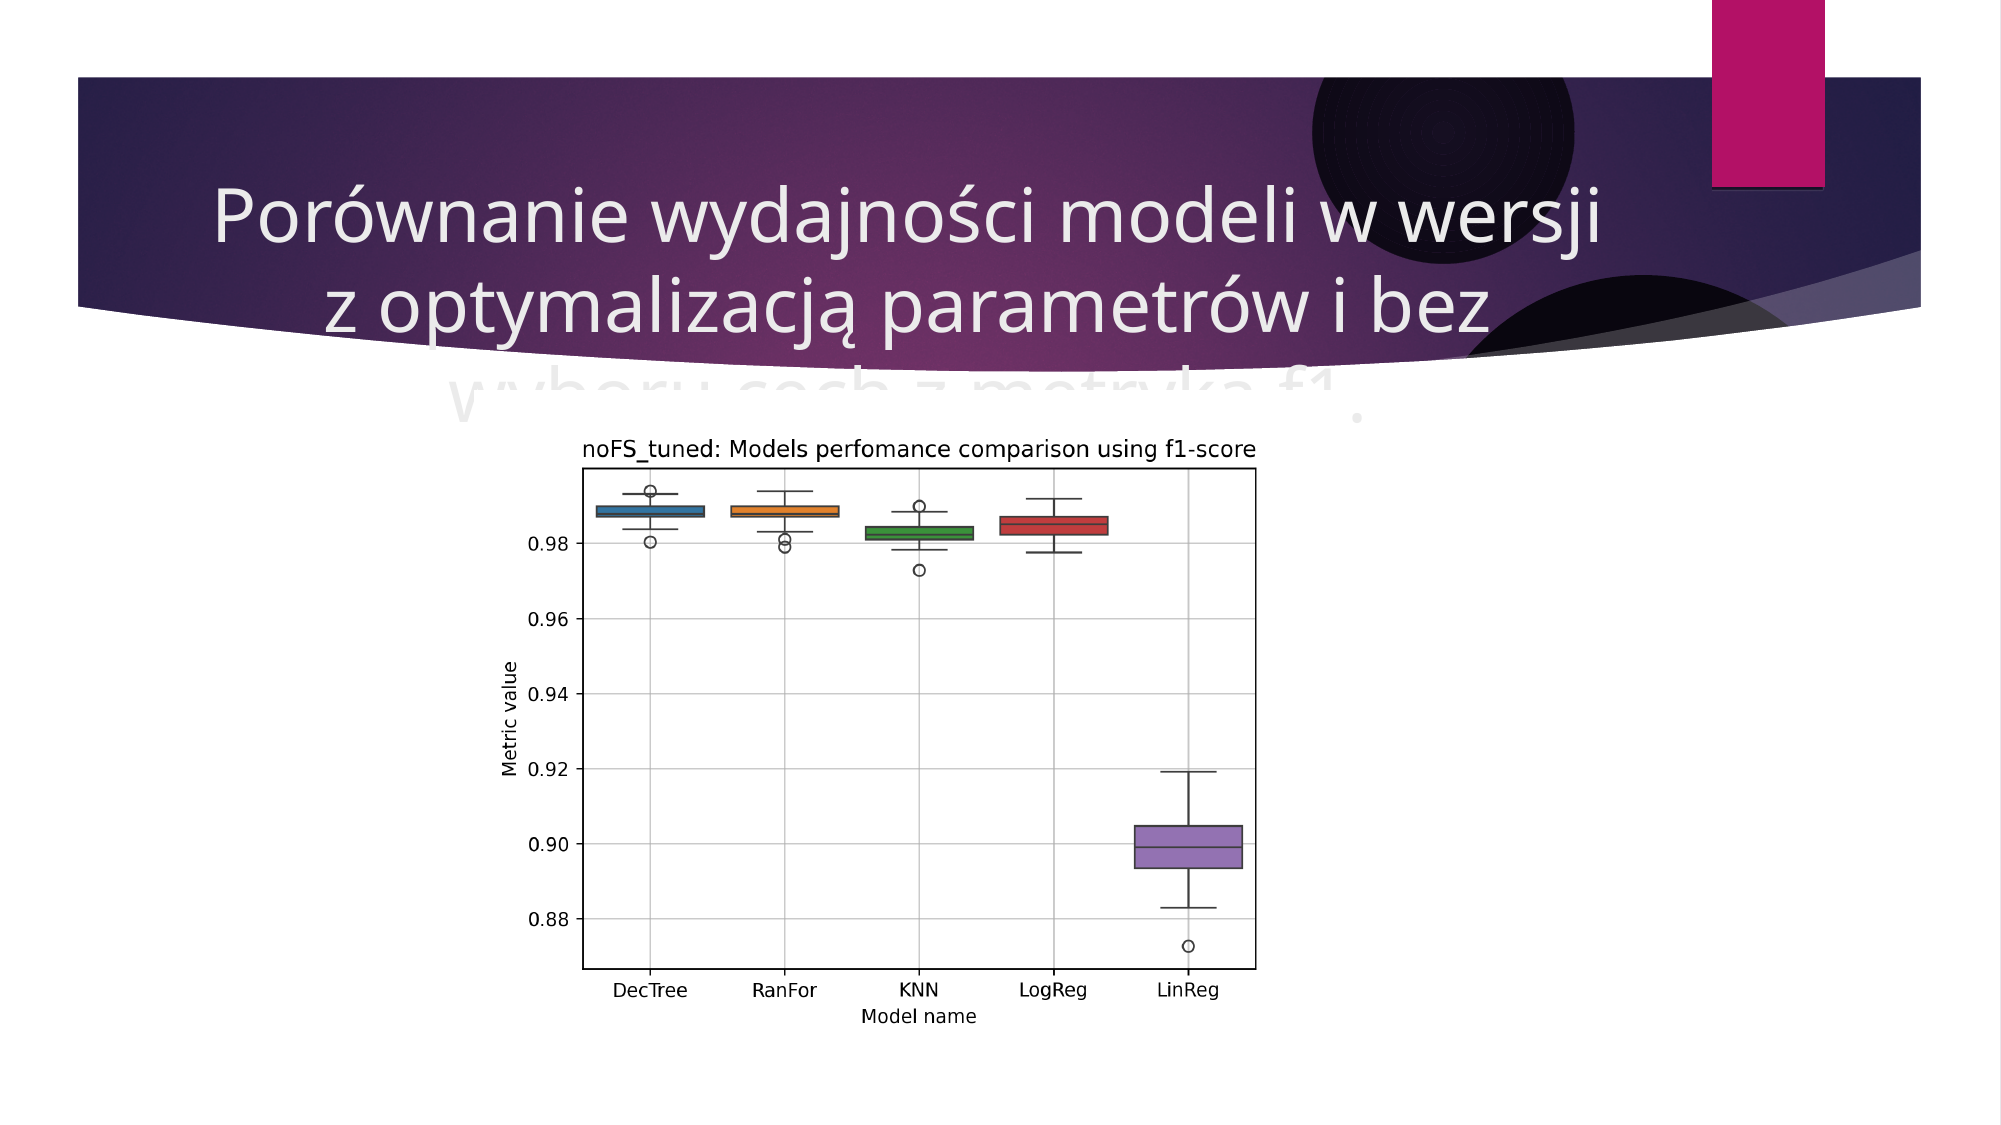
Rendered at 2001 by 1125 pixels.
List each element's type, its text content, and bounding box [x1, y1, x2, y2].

picture [474, 390, 1342, 1040]
title Porównanie wydajności modeli w wersji z optymalizacją parametrów i bez wyboru cech z metryką f1. [189, 159, 1627, 276]
